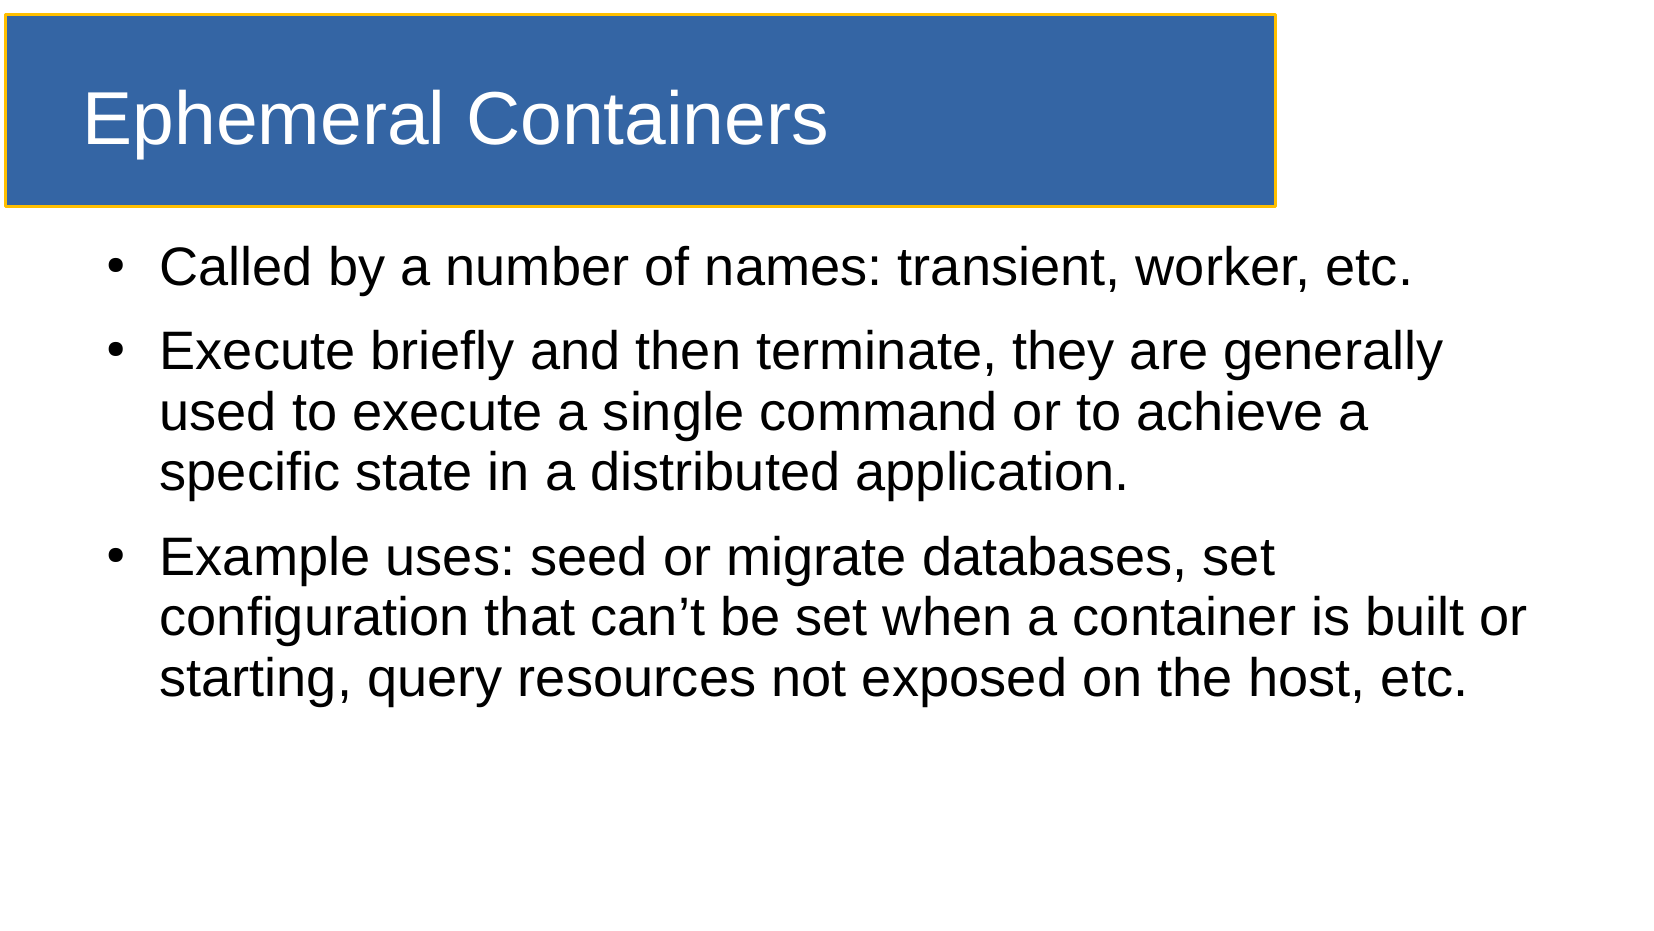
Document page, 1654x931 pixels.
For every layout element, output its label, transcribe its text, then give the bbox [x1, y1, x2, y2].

list Called by a number of names: transient, worker, etc. Execute briefly and then terminate, they are generally used to execute a single command or to achieve a specific state in a distributed application. Example uses: seed or migrate databases, set configuration that can’t be set when a container is built or starting, query resources not exposed on the host, etc. [88, 236, 1565, 798]
title Ephemeral Containers [82, 44, 1235, 192]
